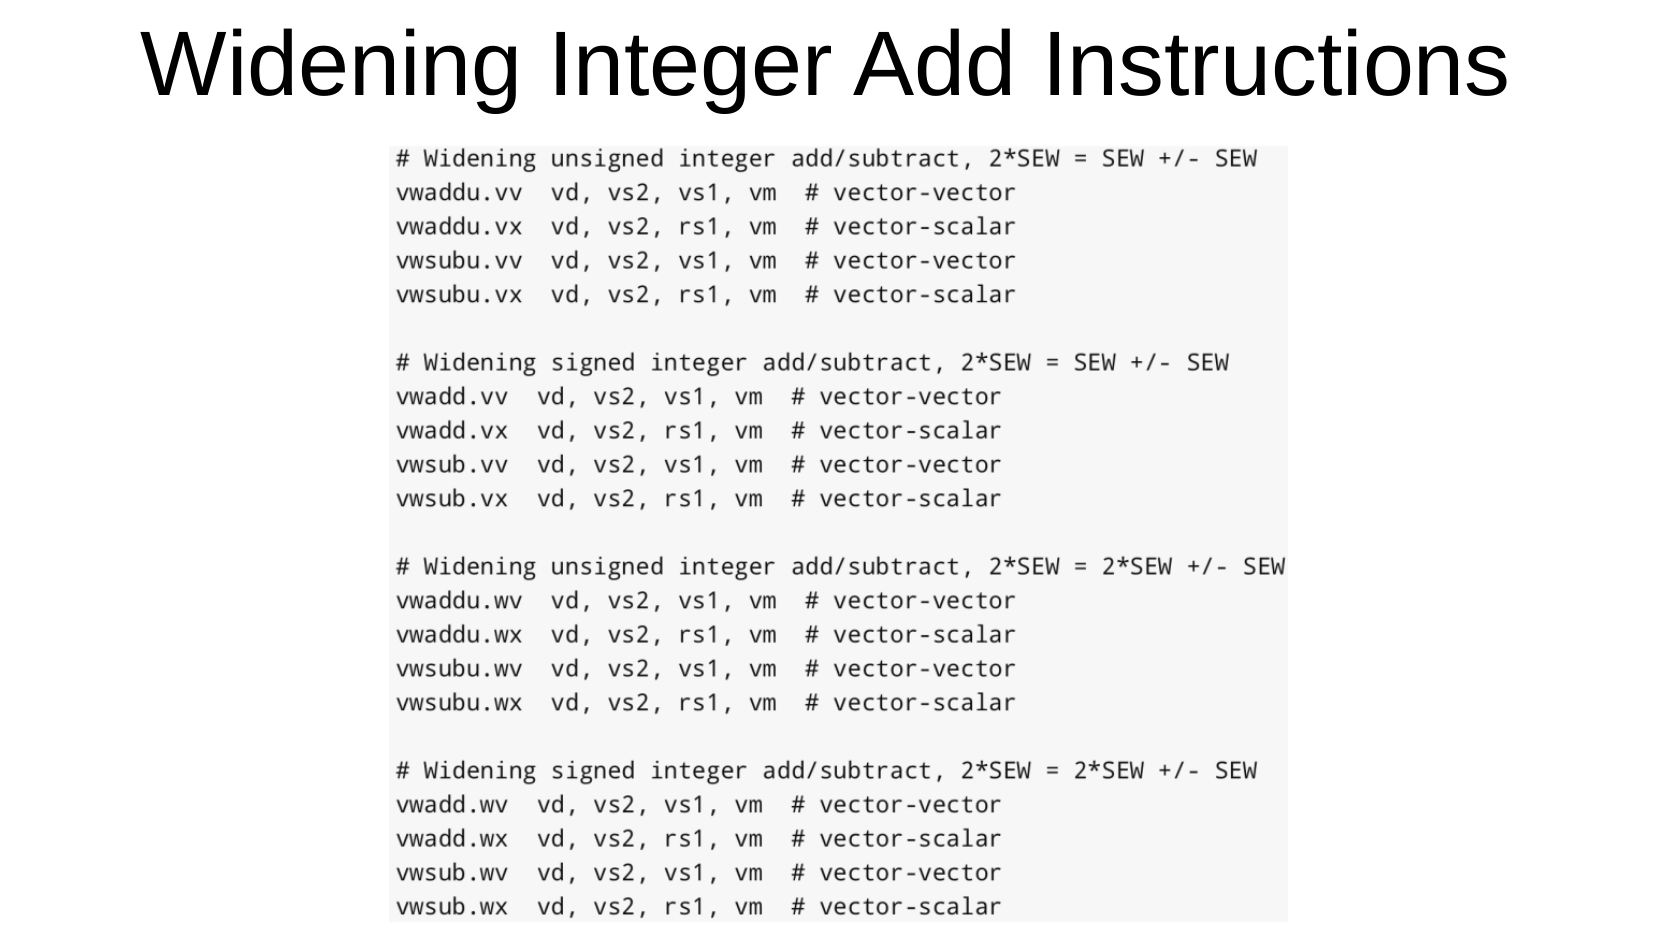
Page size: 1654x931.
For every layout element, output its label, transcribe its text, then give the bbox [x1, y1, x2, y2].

picture [389, 141, 1288, 922]
title Widening Integer Add Instructions [82, 0, 1571, 142]
